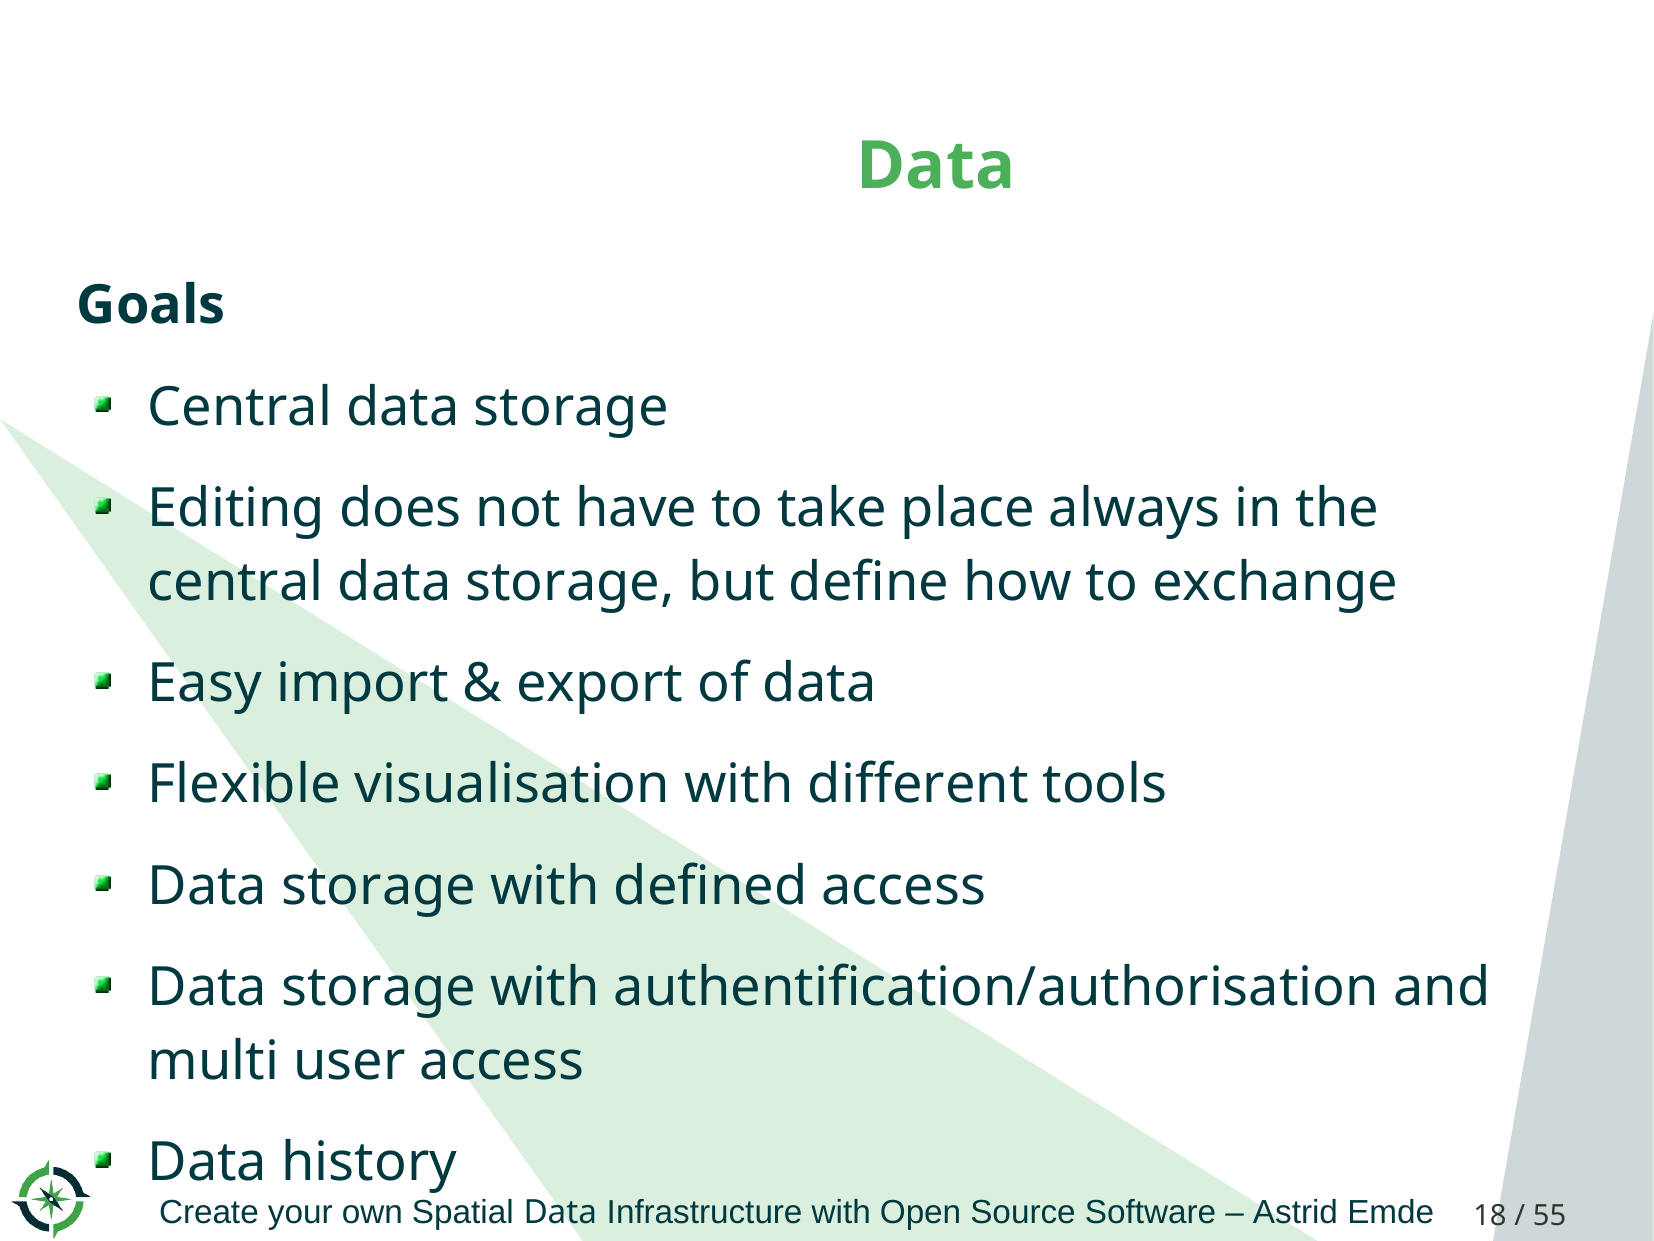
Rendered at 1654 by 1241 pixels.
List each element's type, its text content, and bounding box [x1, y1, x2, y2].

picture [10, 1158, 76, 1240]
list Goals Central data storage Editing does not have to take place always in the central data storage, but define how to exchange Easy import & export of data Flexible visualisation with different tools Data storage with defined access Data storage with authentification/authorisation and multi user access Data history [76, 265, 1565, 1241]
title Data [242, 118, 1630, 207]
